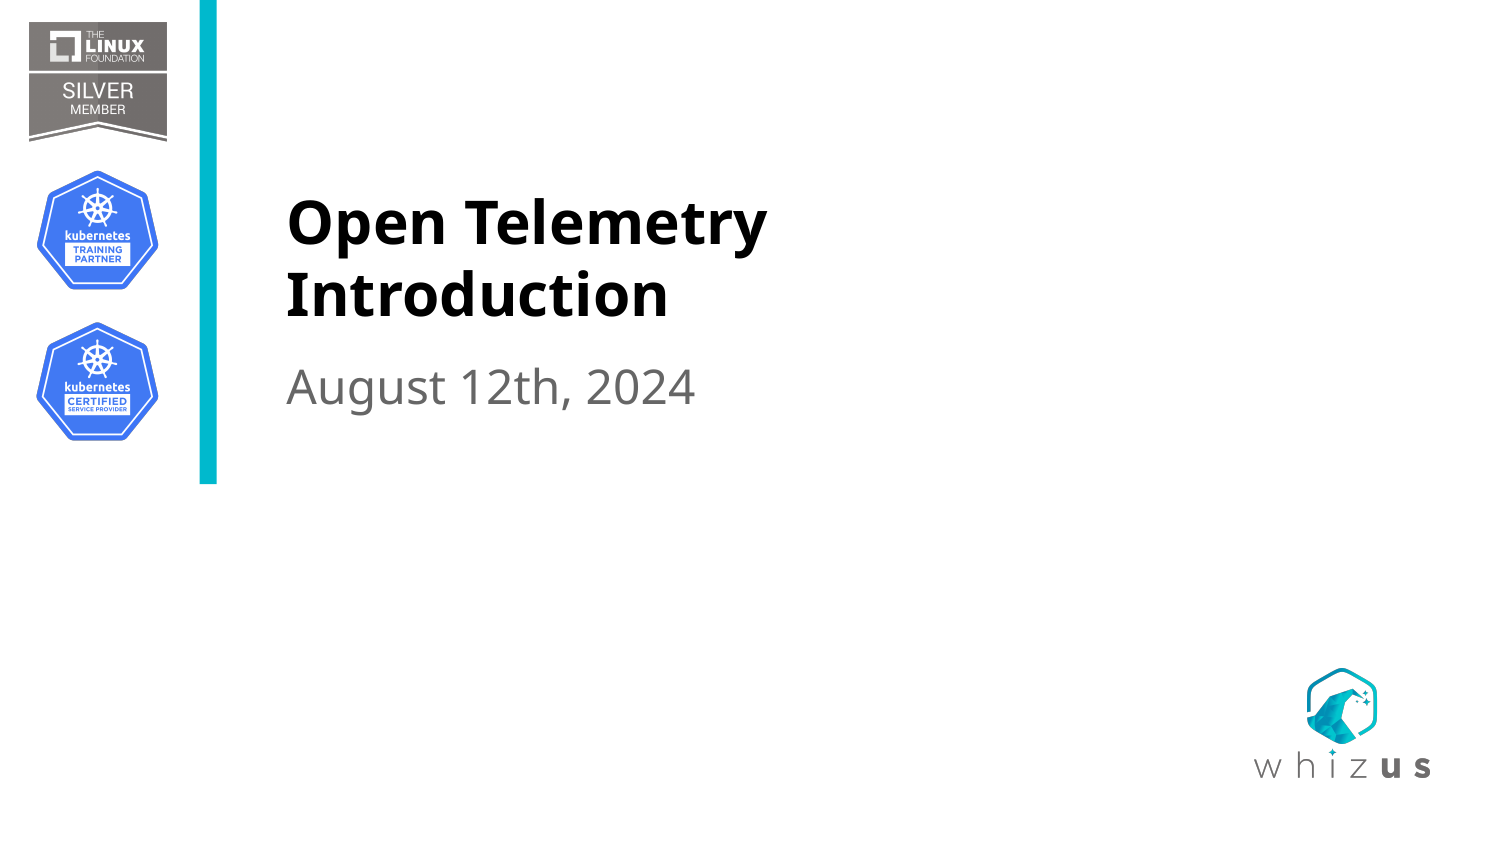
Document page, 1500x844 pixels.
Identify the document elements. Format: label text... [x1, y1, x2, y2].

picture [36, 320, 159, 443]
picture [29, 22, 167, 153]
subtitle August 12th, 2024 [271, 341, 881, 506]
picture [1254, 668, 1430, 778]
title Open Telemetry Introduction [271, 70, 1229, 344]
picture [36, 168, 159, 292]
